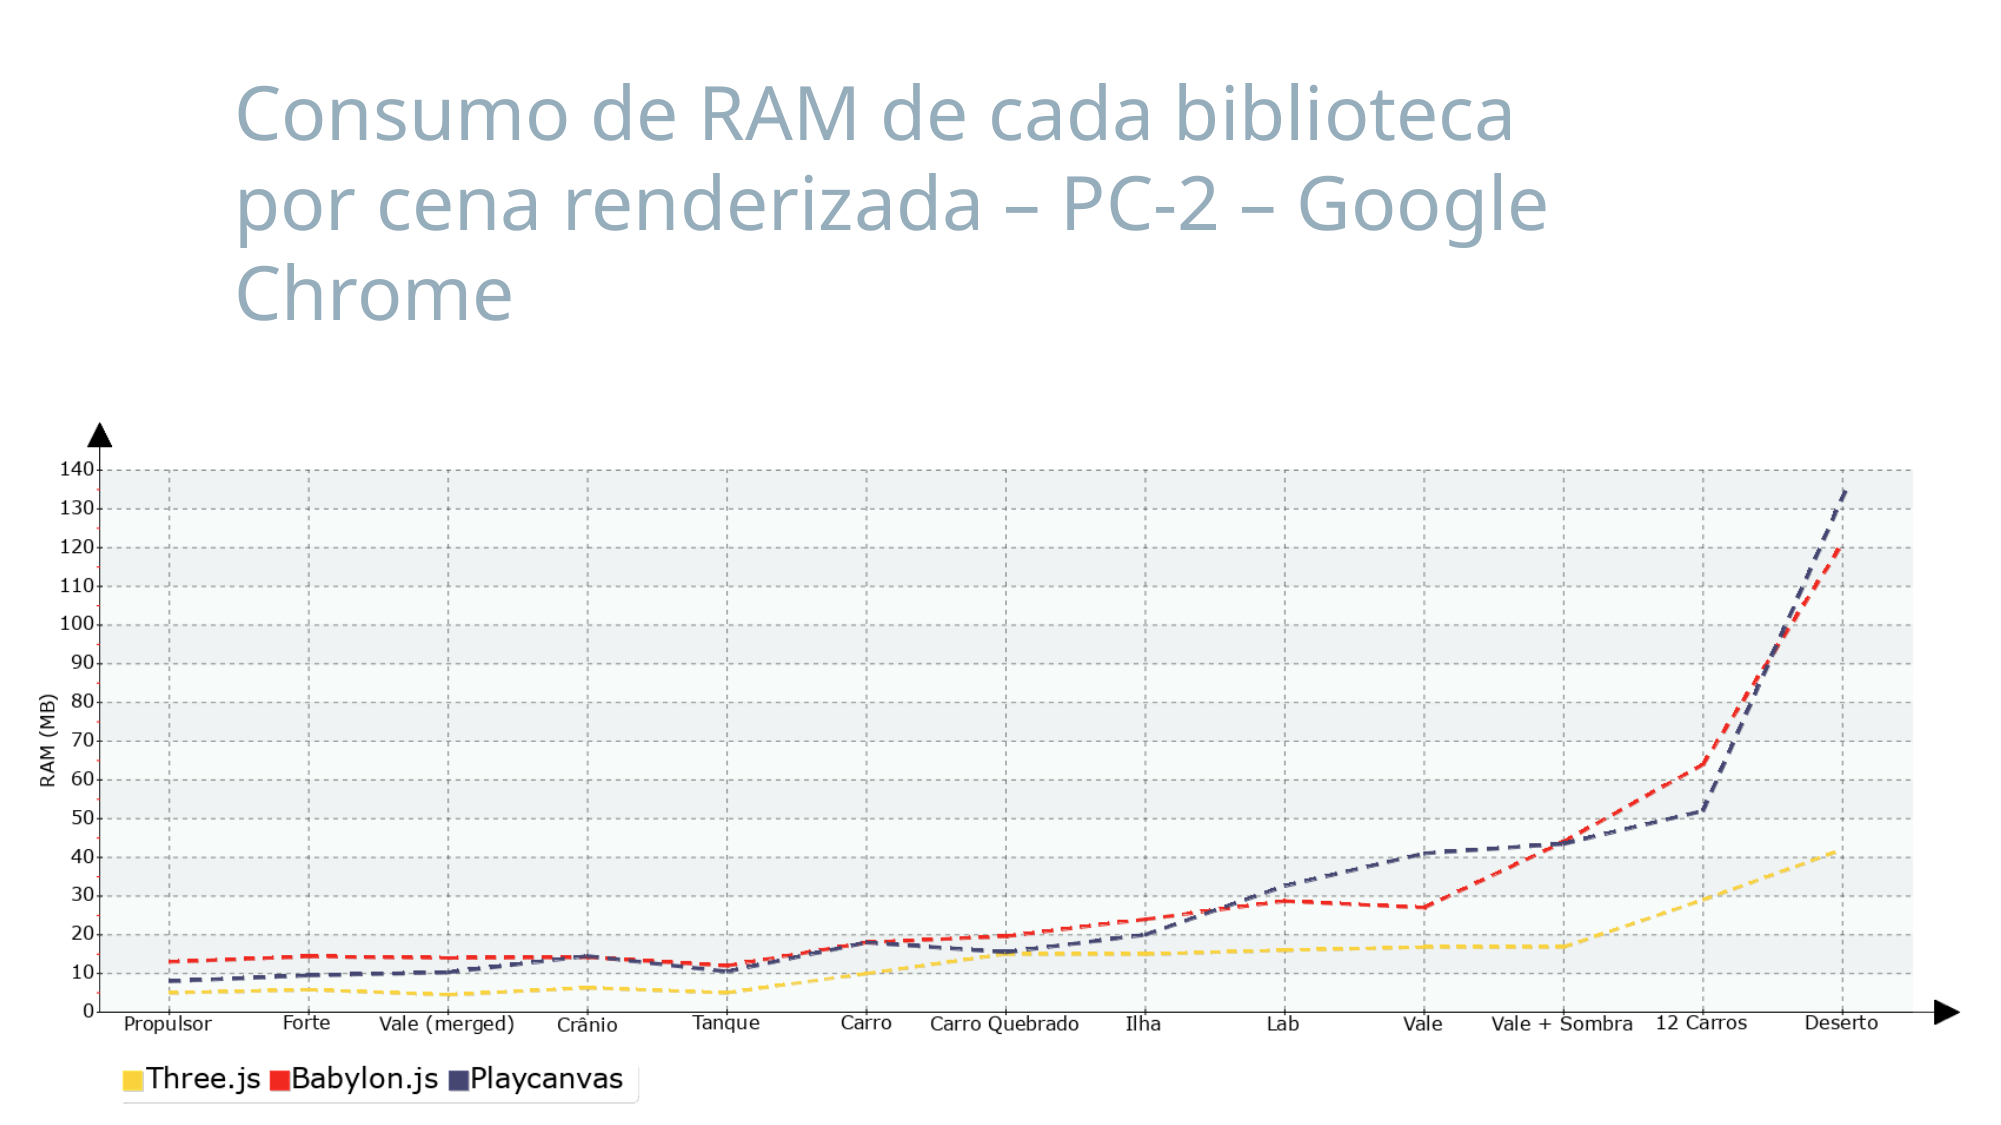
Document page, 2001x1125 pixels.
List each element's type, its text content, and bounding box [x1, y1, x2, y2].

picture [5, 399, 2000, 1106]
title Consumo de RAM de cada biblioteca por cena renderizada – PC-2 – Google Chrome [219, 141, 1657, 259]
